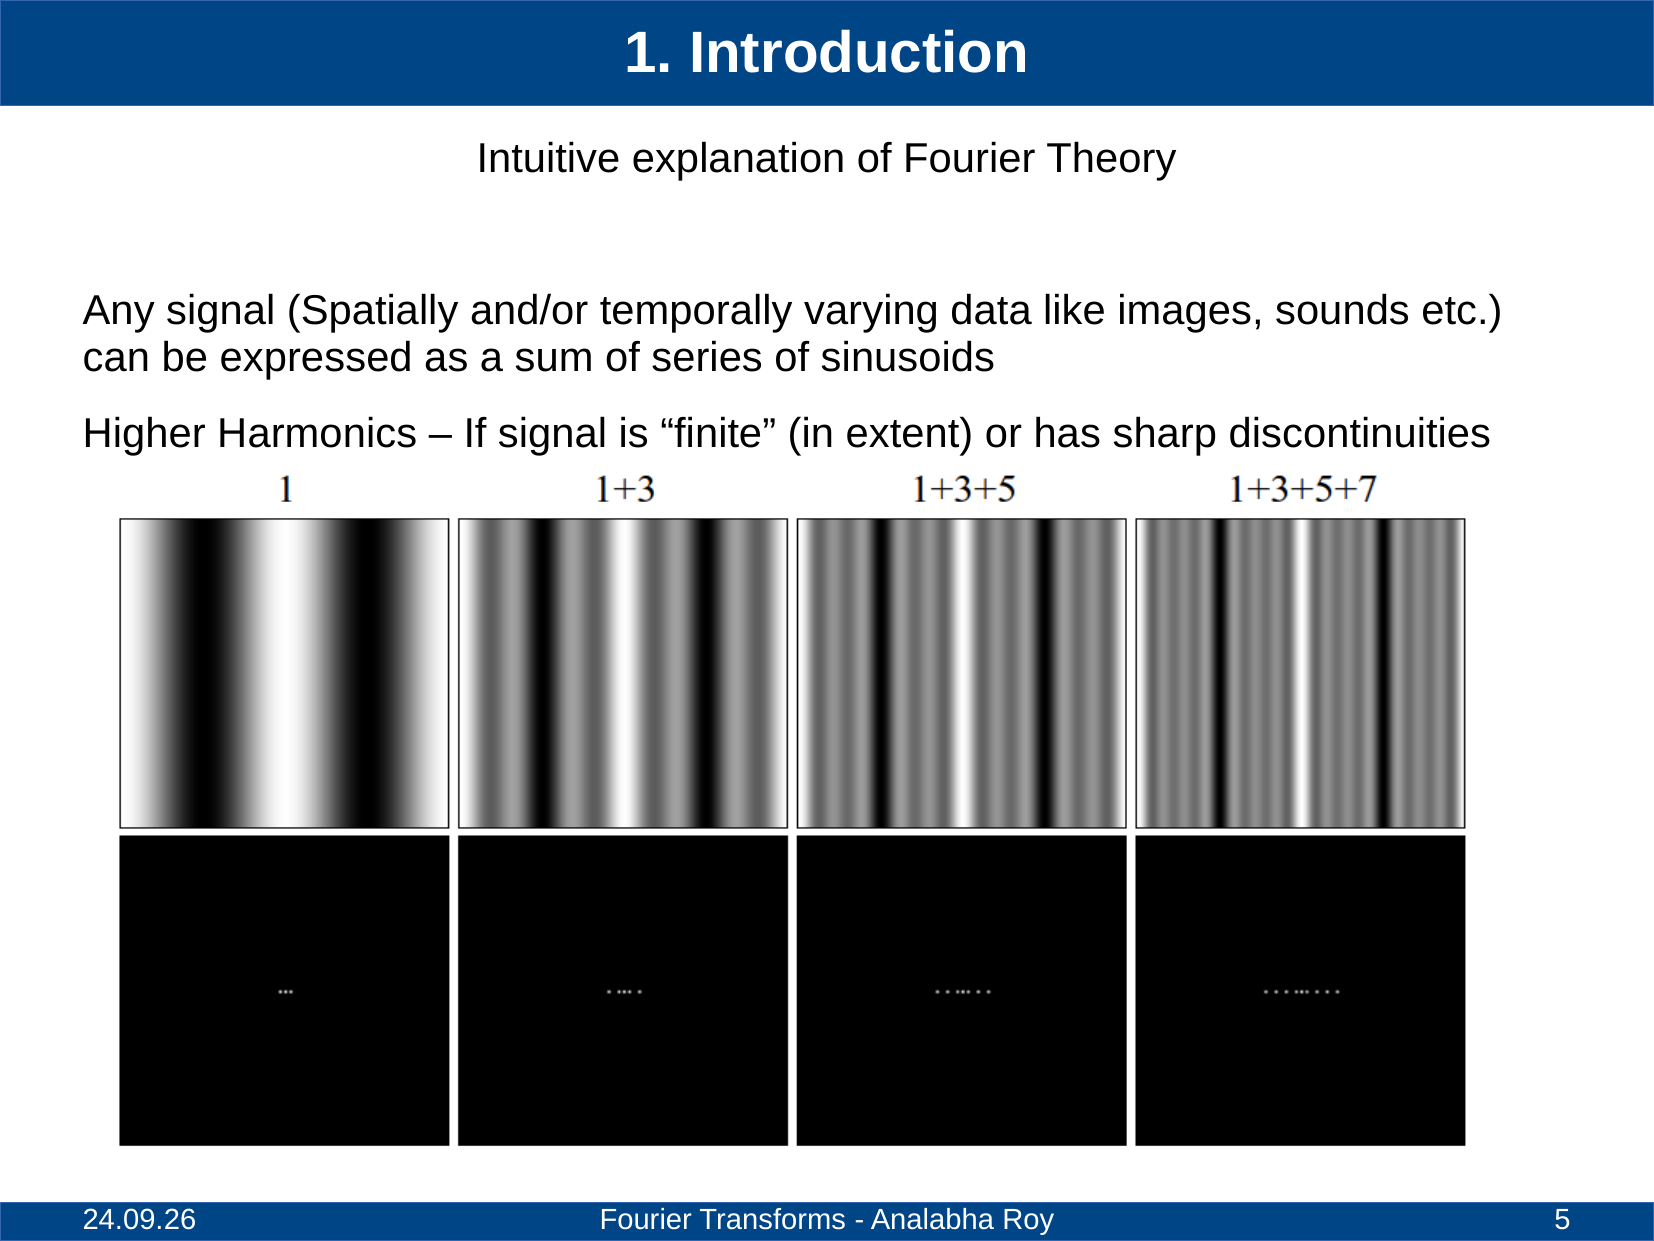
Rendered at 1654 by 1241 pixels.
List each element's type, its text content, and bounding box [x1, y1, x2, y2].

title 1. Introduction [0, 0, 1654, 106]
picture [89, 458, 1489, 1180]
list Intuitive explanation of Fourier Theory Any signal (Spatially and/or temporally varying data like images, sounds etc.) can be expressed as a sum of series of sinusoids Higher Harmonics – If signal is “finite” (in extent) or has sharp discontinuities [82, 135, 1571, 1171]
